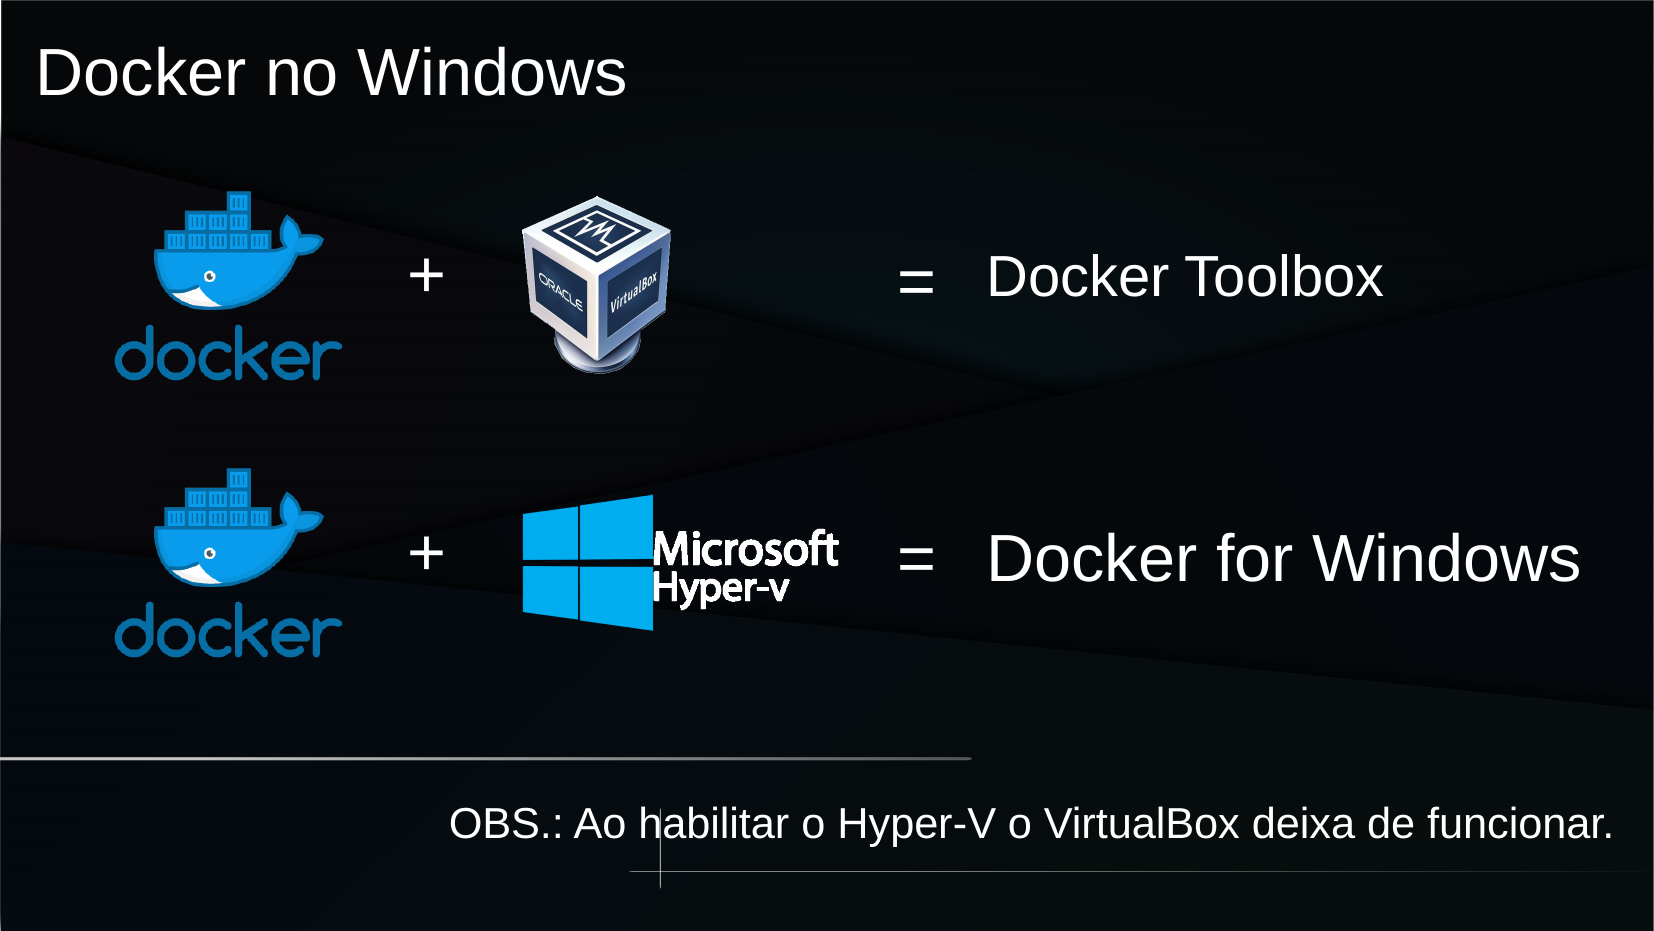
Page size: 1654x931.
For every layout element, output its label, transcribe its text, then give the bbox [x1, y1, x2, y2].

list = [897, 521, 957, 605]
list = [897, 243, 957, 327]
list + [407, 514, 467, 598]
list Docker for Windows [986, 521, 1607, 605]
list OBS.: Ao habilitar o Hyper-V o VirtualBox deixa de funcionar. [448, 799, 1630, 851]
list Docker Toolbox [986, 243, 1388, 327]
list + [407, 237, 467, 320]
list Docker no Windows [35, 35, 768, 119]
picture [0, 0, 1654, 931]
